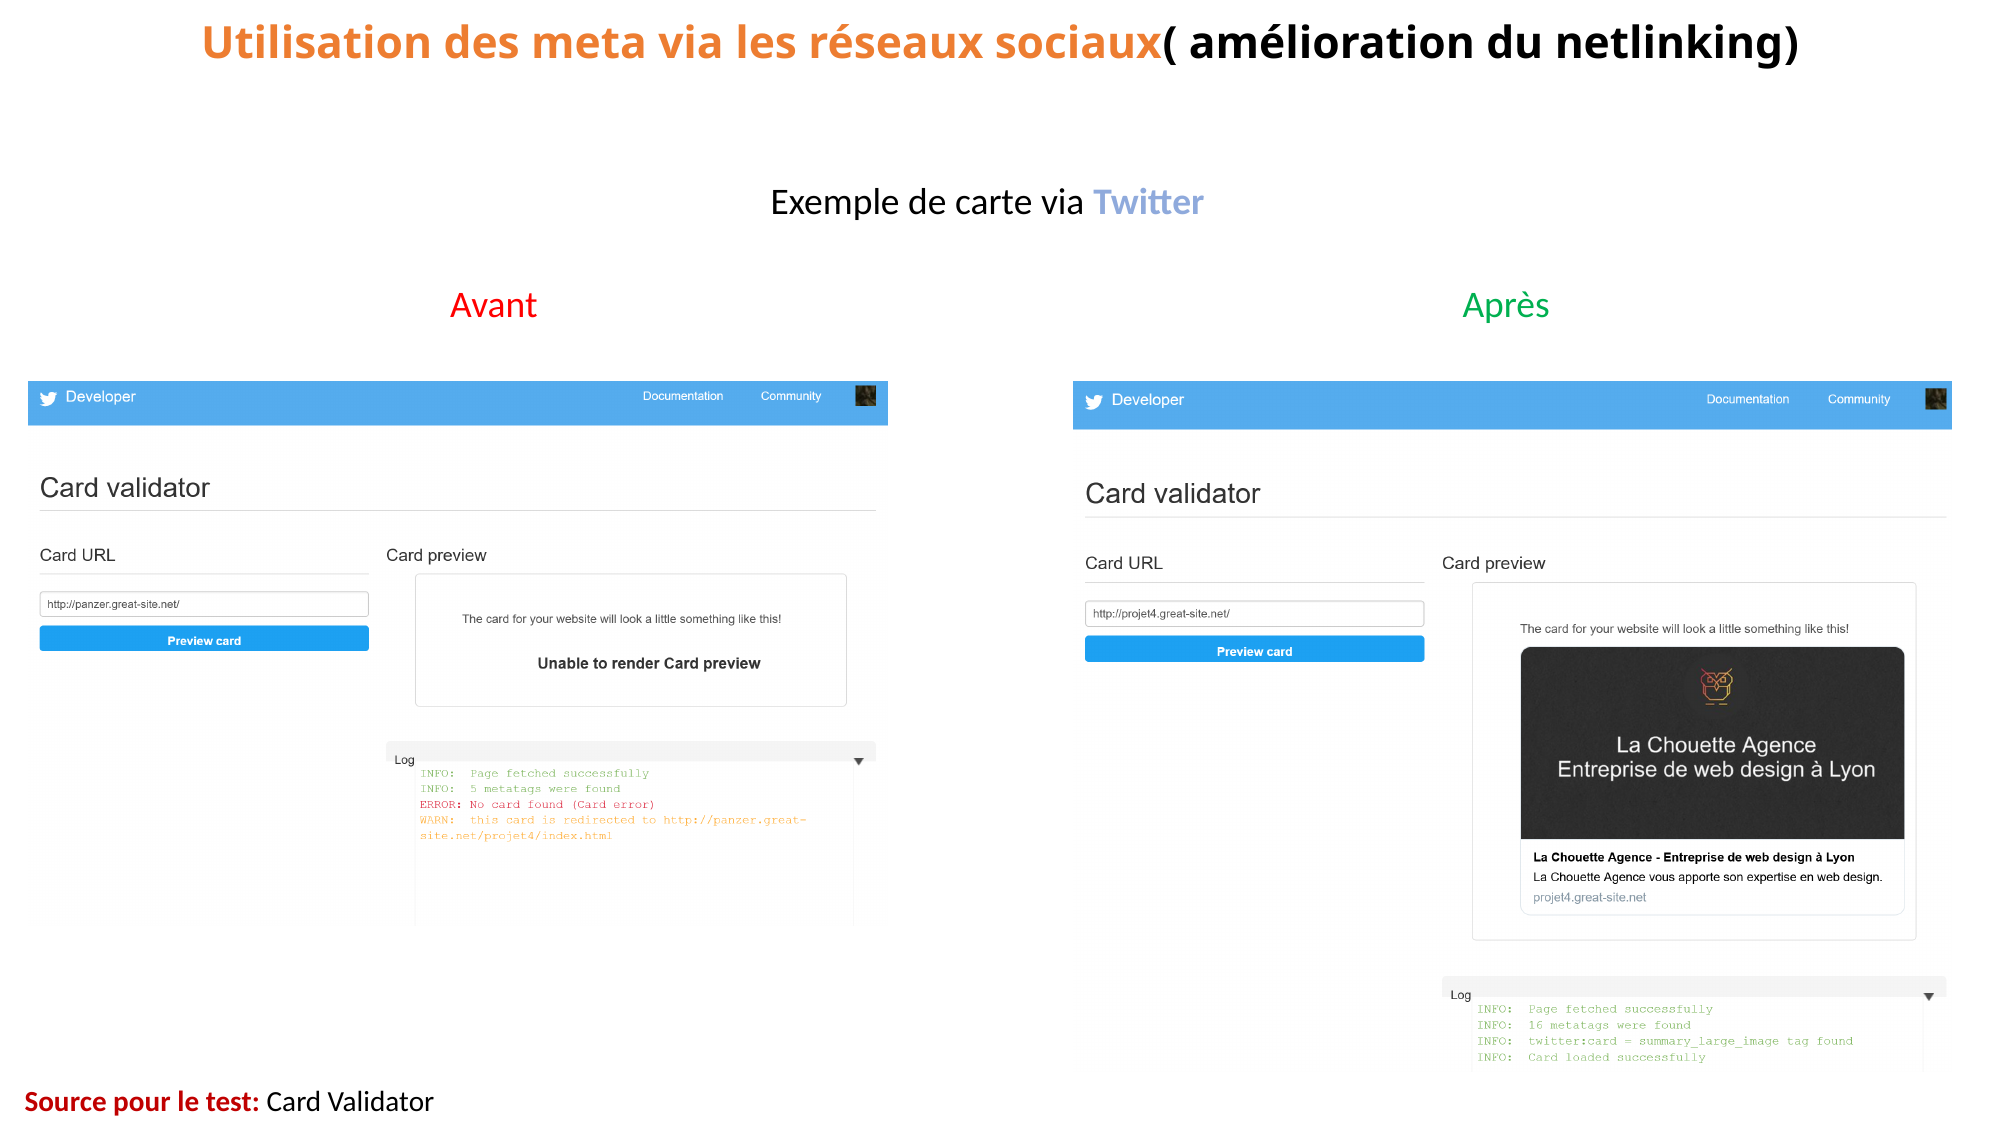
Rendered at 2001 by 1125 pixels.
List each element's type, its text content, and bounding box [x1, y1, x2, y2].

list Avant [0, 277, 988, 1125]
text_box Exemple de carte via Twitter [755, 169, 1230, 230]
text_box Source pour le test: Card Validator [9, 1074, 1221, 1125]
title Utilisation des meta via les réseaux sociaux( amélioration du netlinking) [137, 0, 1863, 89]
picture [1073, 382, 1952, 1072]
list Après [1012, 277, 2000, 1125]
picture [28, 382, 888, 927]
